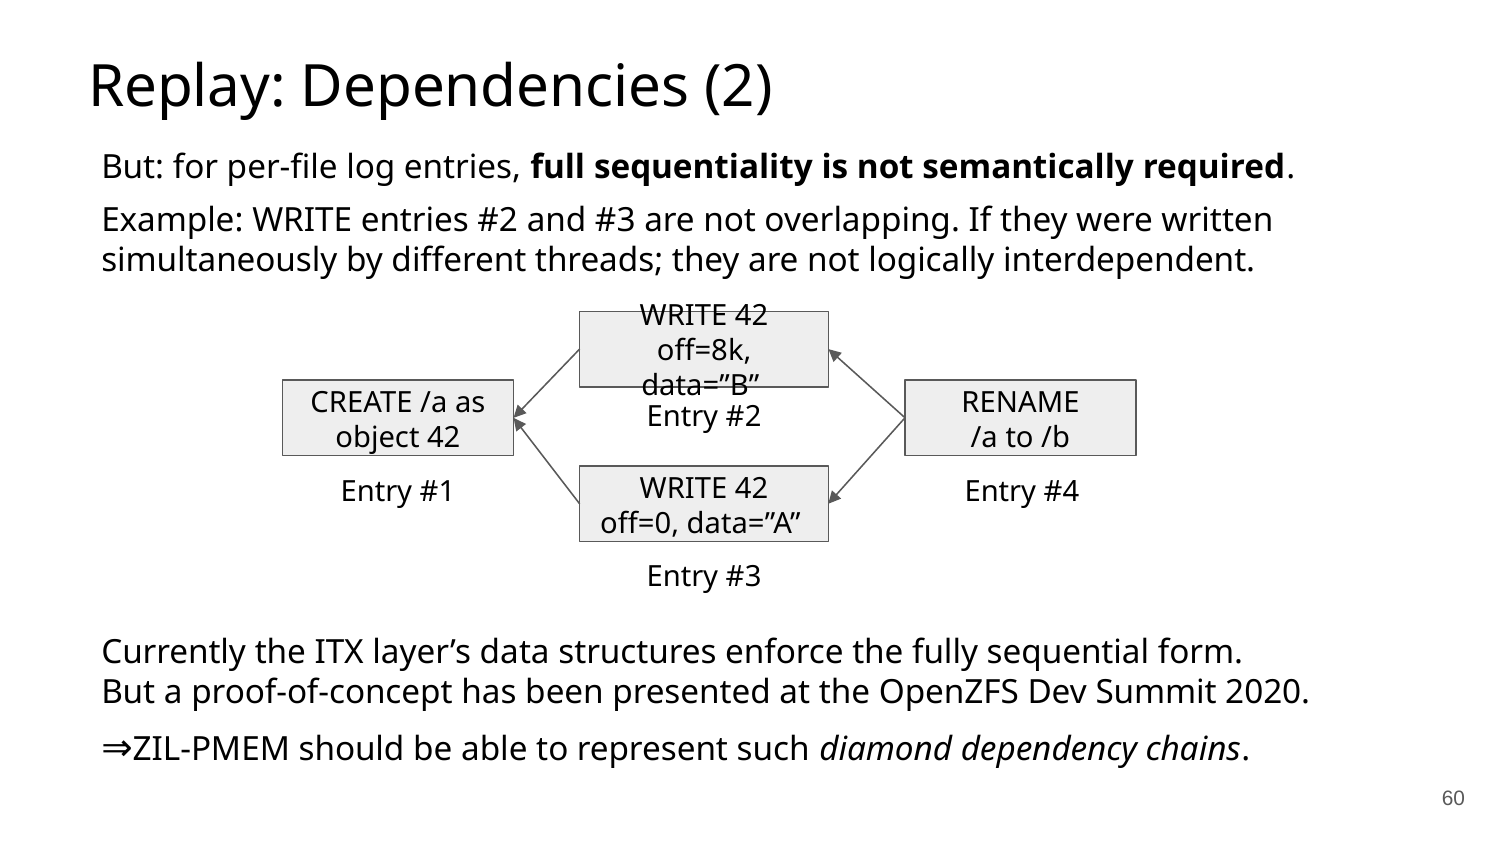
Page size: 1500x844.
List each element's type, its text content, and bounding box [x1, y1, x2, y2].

text_box WRITE 42 off=0, data=”A” [579, 466, 829, 542]
text_box Entry #2 [588, 392, 820, 437]
text_box Currently the ITX layer’s data structures enforce the fully sequential form. But a proof-of-concept has been presented at the OpenZFS Dev Summit 2020. ⇒ZIL-PMEM should be able to represent such diamond dependency chains. [86, 615, 1349, 784]
text_box Entry #3 [588, 552, 820, 597]
text_box CREATE /a as object 42 [282, 380, 514, 456]
text_box But: for per-file log entries, full sequentiality is not semantically required. Example: WRITE entries #2 and #3 are not overlapping. If they were written simultaneously by different threads; they are not logically interdependent. [86, 130, 1349, 299]
text_box WRITE 42 off=8k, data=”B” [579, 311, 829, 387]
text_box Entry #4 [906, 467, 1138, 512]
text_box Entry #1 [282, 467, 514, 512]
title Replay: Dependencies (2) [73, 33, 1405, 165]
slide_number <number> [1389, 764, 1480, 830]
text_box RENAME /a to /b [905, 380, 1136, 456]
